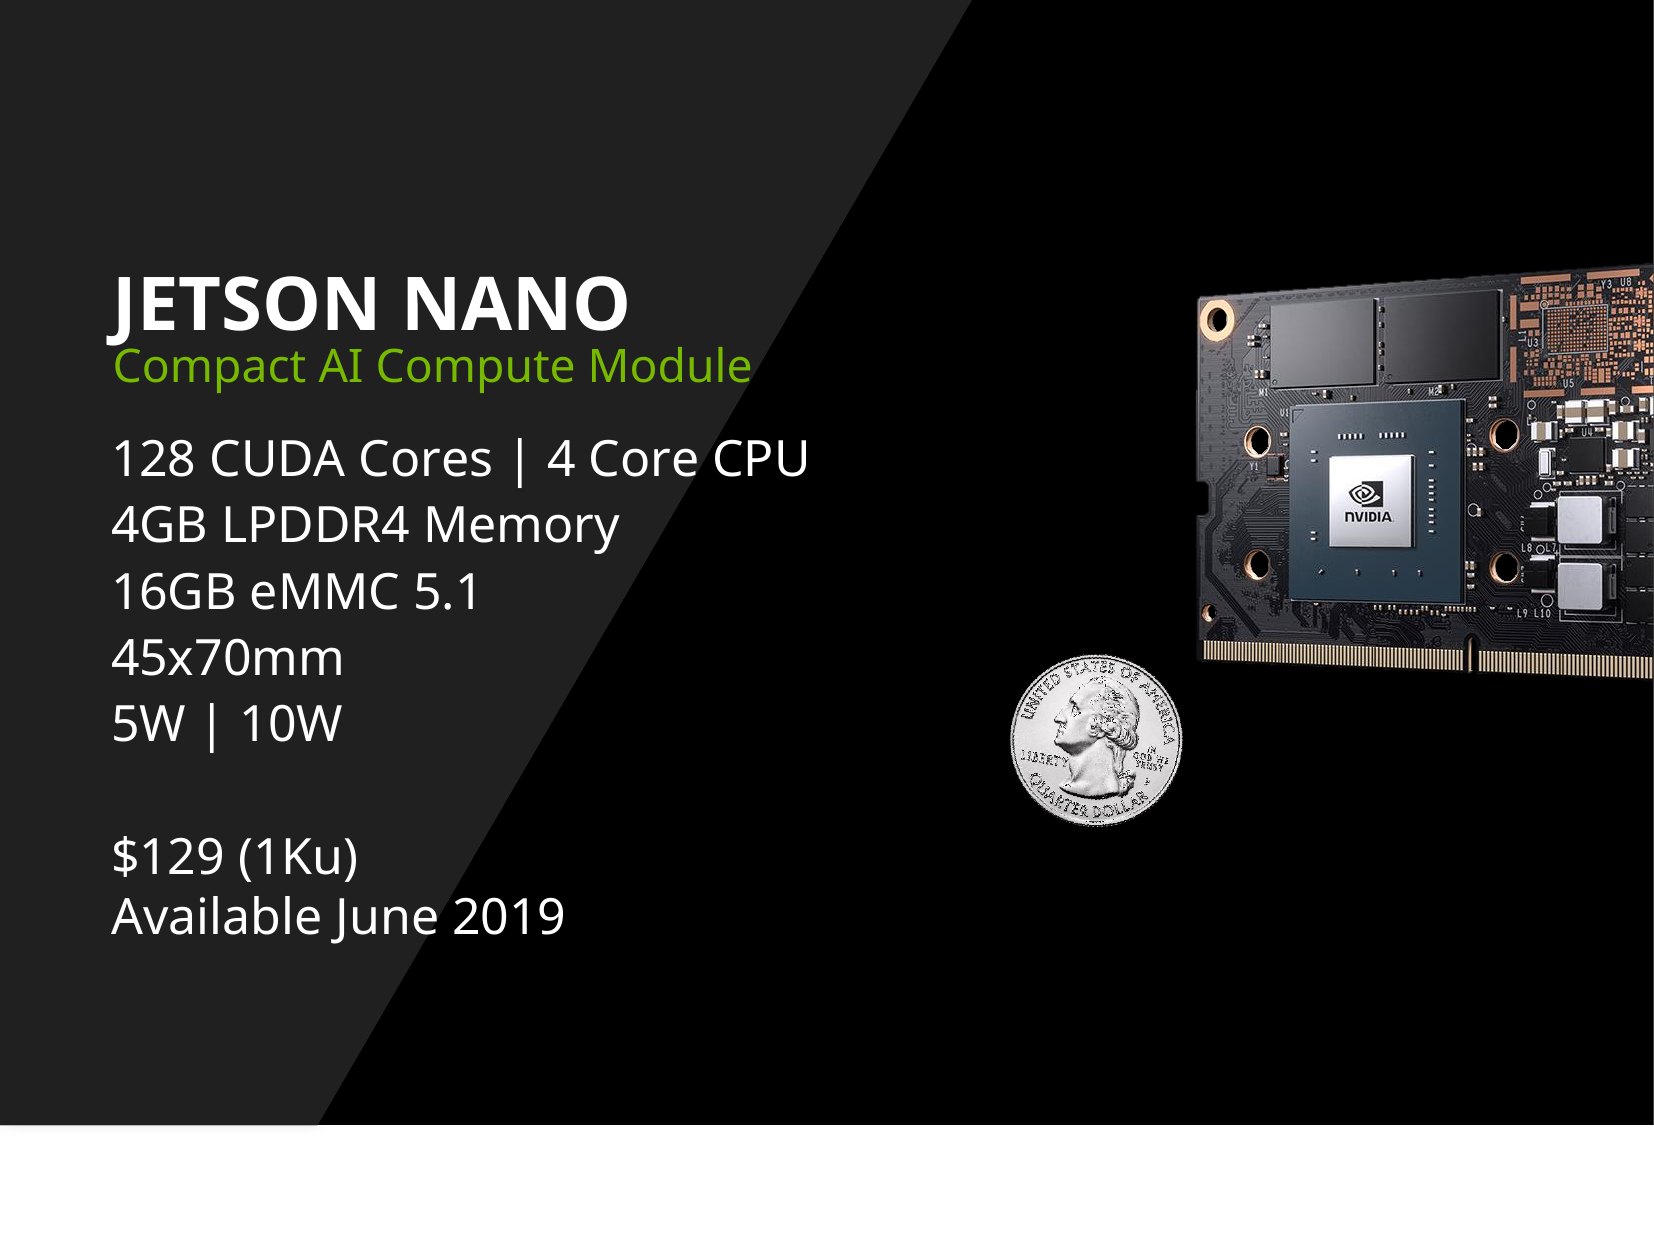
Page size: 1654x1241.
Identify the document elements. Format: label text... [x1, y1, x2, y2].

text_box JETSON NANO [112, 250, 599, 333]
text_box [0, 0, 972, 1126]
text_box 4GB LPDDR4 Memory [110, 489, 575, 548]
text_box [1003, 695, 1654, 1125]
picture [0, 0, 1654, 1147]
text_box Available June 2019 [110, 881, 557, 940]
text_box Compact AI Compute Module [112, 333, 710, 388]
text_box [1003, 0, 1654, 632]
text_box $129 (1Ku) [110, 821, 350, 880]
text_box 16GB eMMC 5.1 [110, 555, 455, 614]
text_box 128 CUDA Cores | 4 Core CPU [110, 423, 773, 482]
text_box 5W | 10W [110, 688, 332, 747]
text_box 45x70mm [110, 621, 325, 680]
